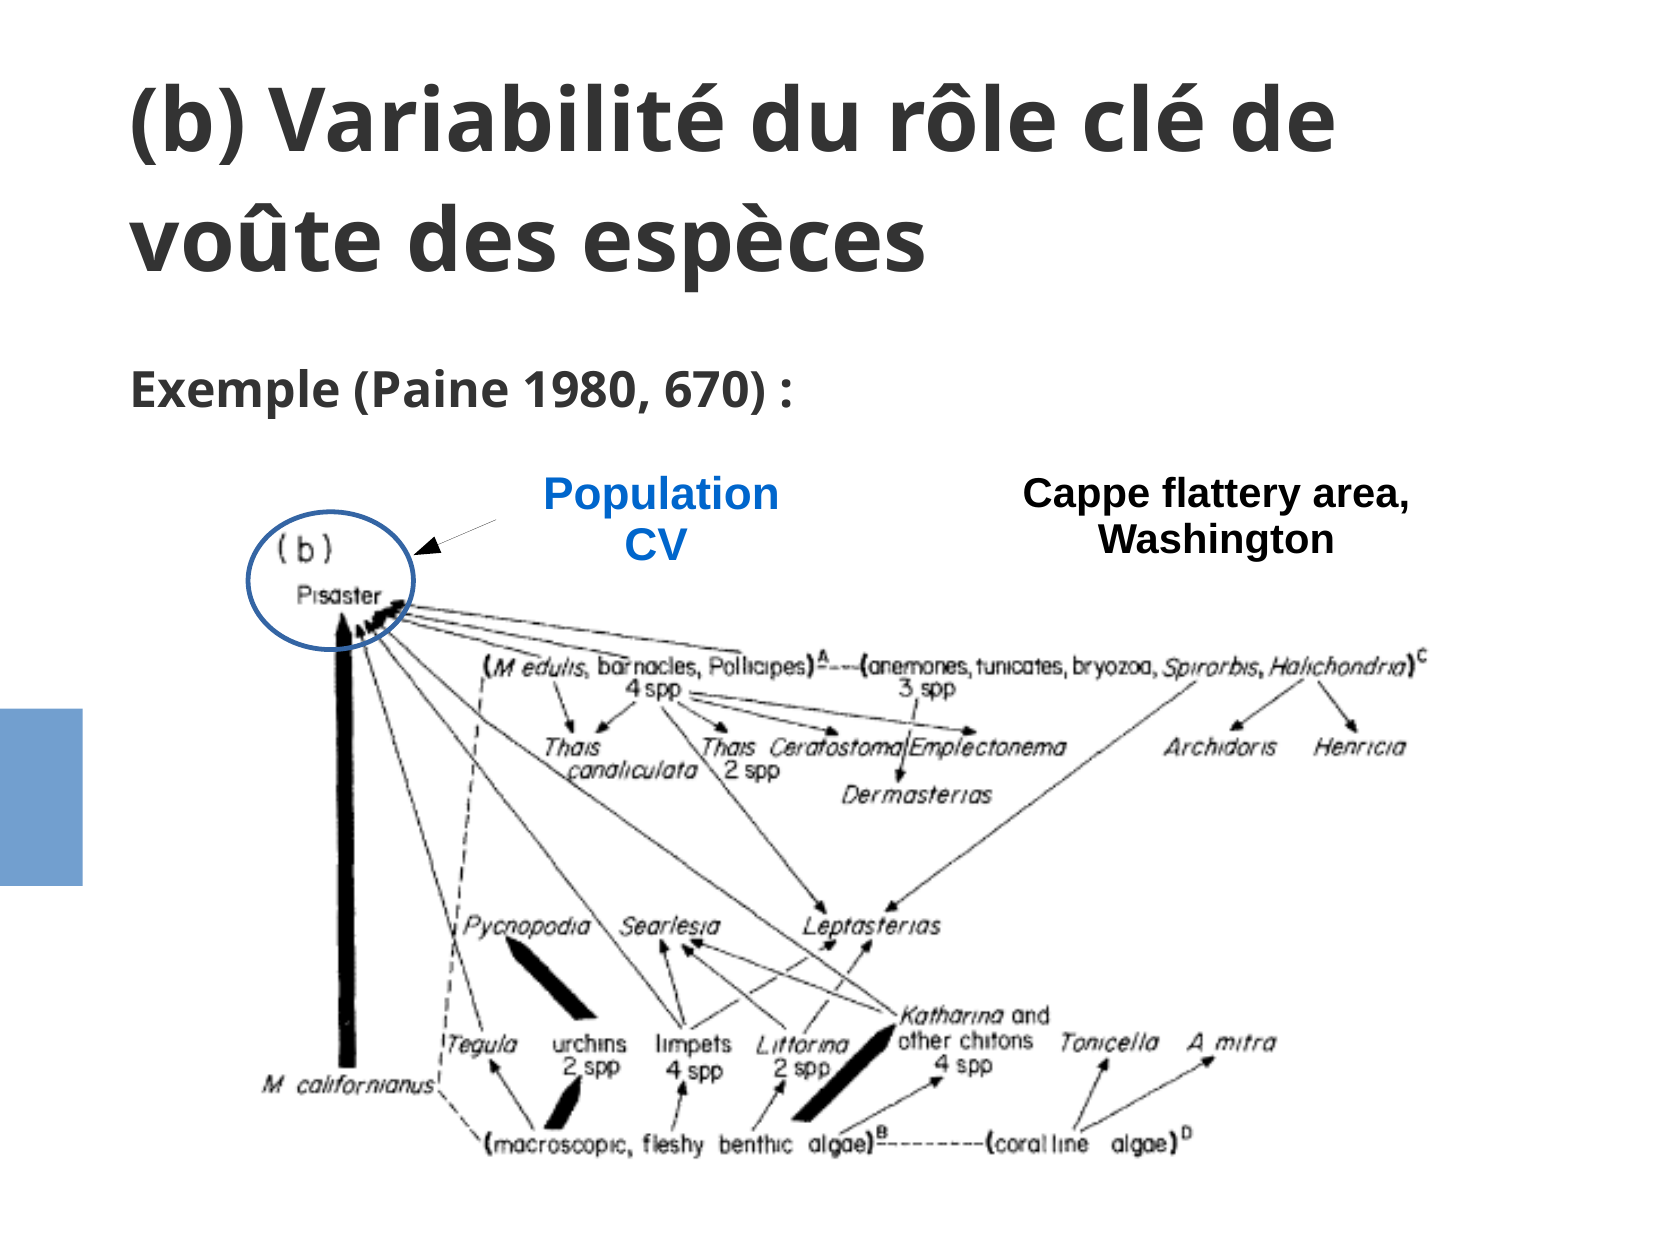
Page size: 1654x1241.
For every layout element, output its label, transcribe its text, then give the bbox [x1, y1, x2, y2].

text_box Population CV [496, 460, 827, 602]
text_box Cappe flattery area, Washington [968, 460, 1465, 603]
title (b) Variabilité du rôle clé de voûte des espèces [129, 59, 1536, 296]
list Exemple (Paine 1980, 670) : [129, 354, 1536, 1074]
picture [251, 519, 411, 647]
picture [211, 519, 1477, 1170]
